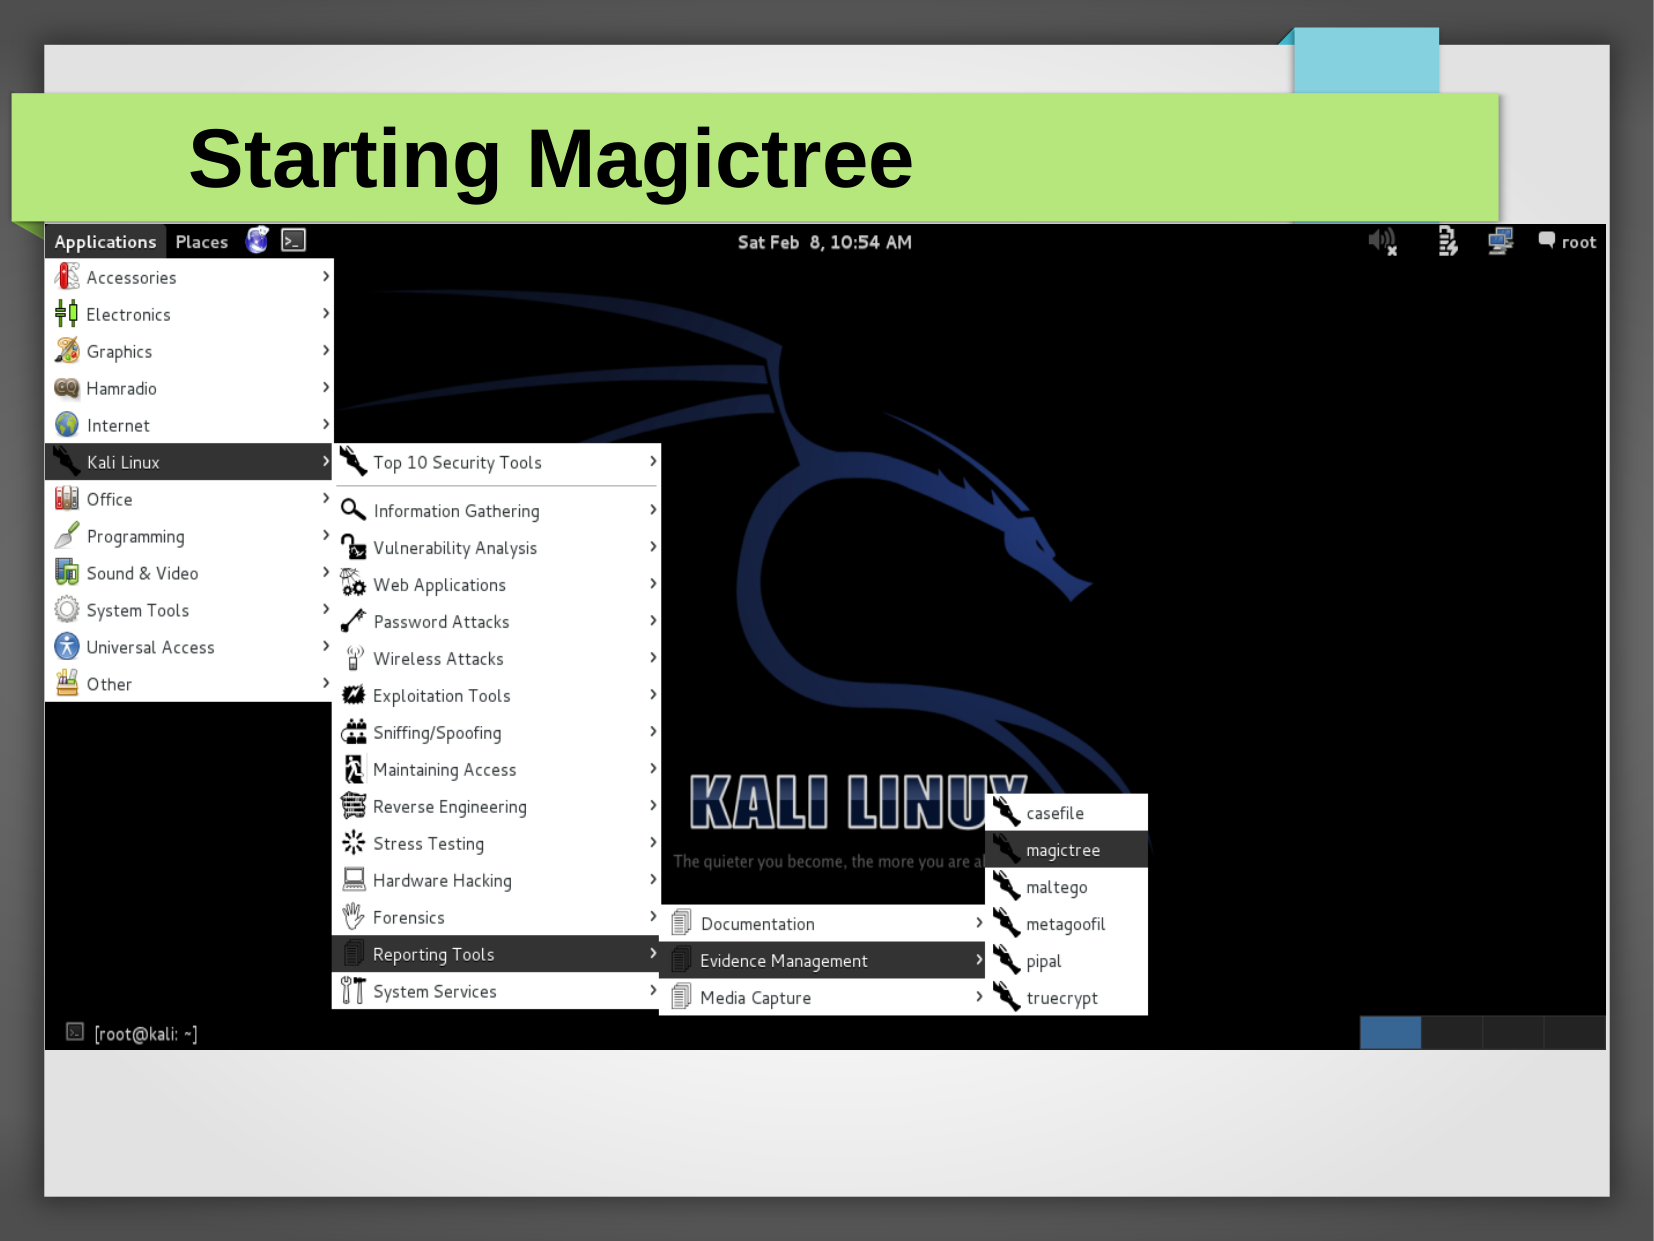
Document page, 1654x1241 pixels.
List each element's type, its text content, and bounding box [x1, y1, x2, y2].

text_box Starting Magictree [174, 105, 931, 213]
picture [0, 0, 1654, 1241]
